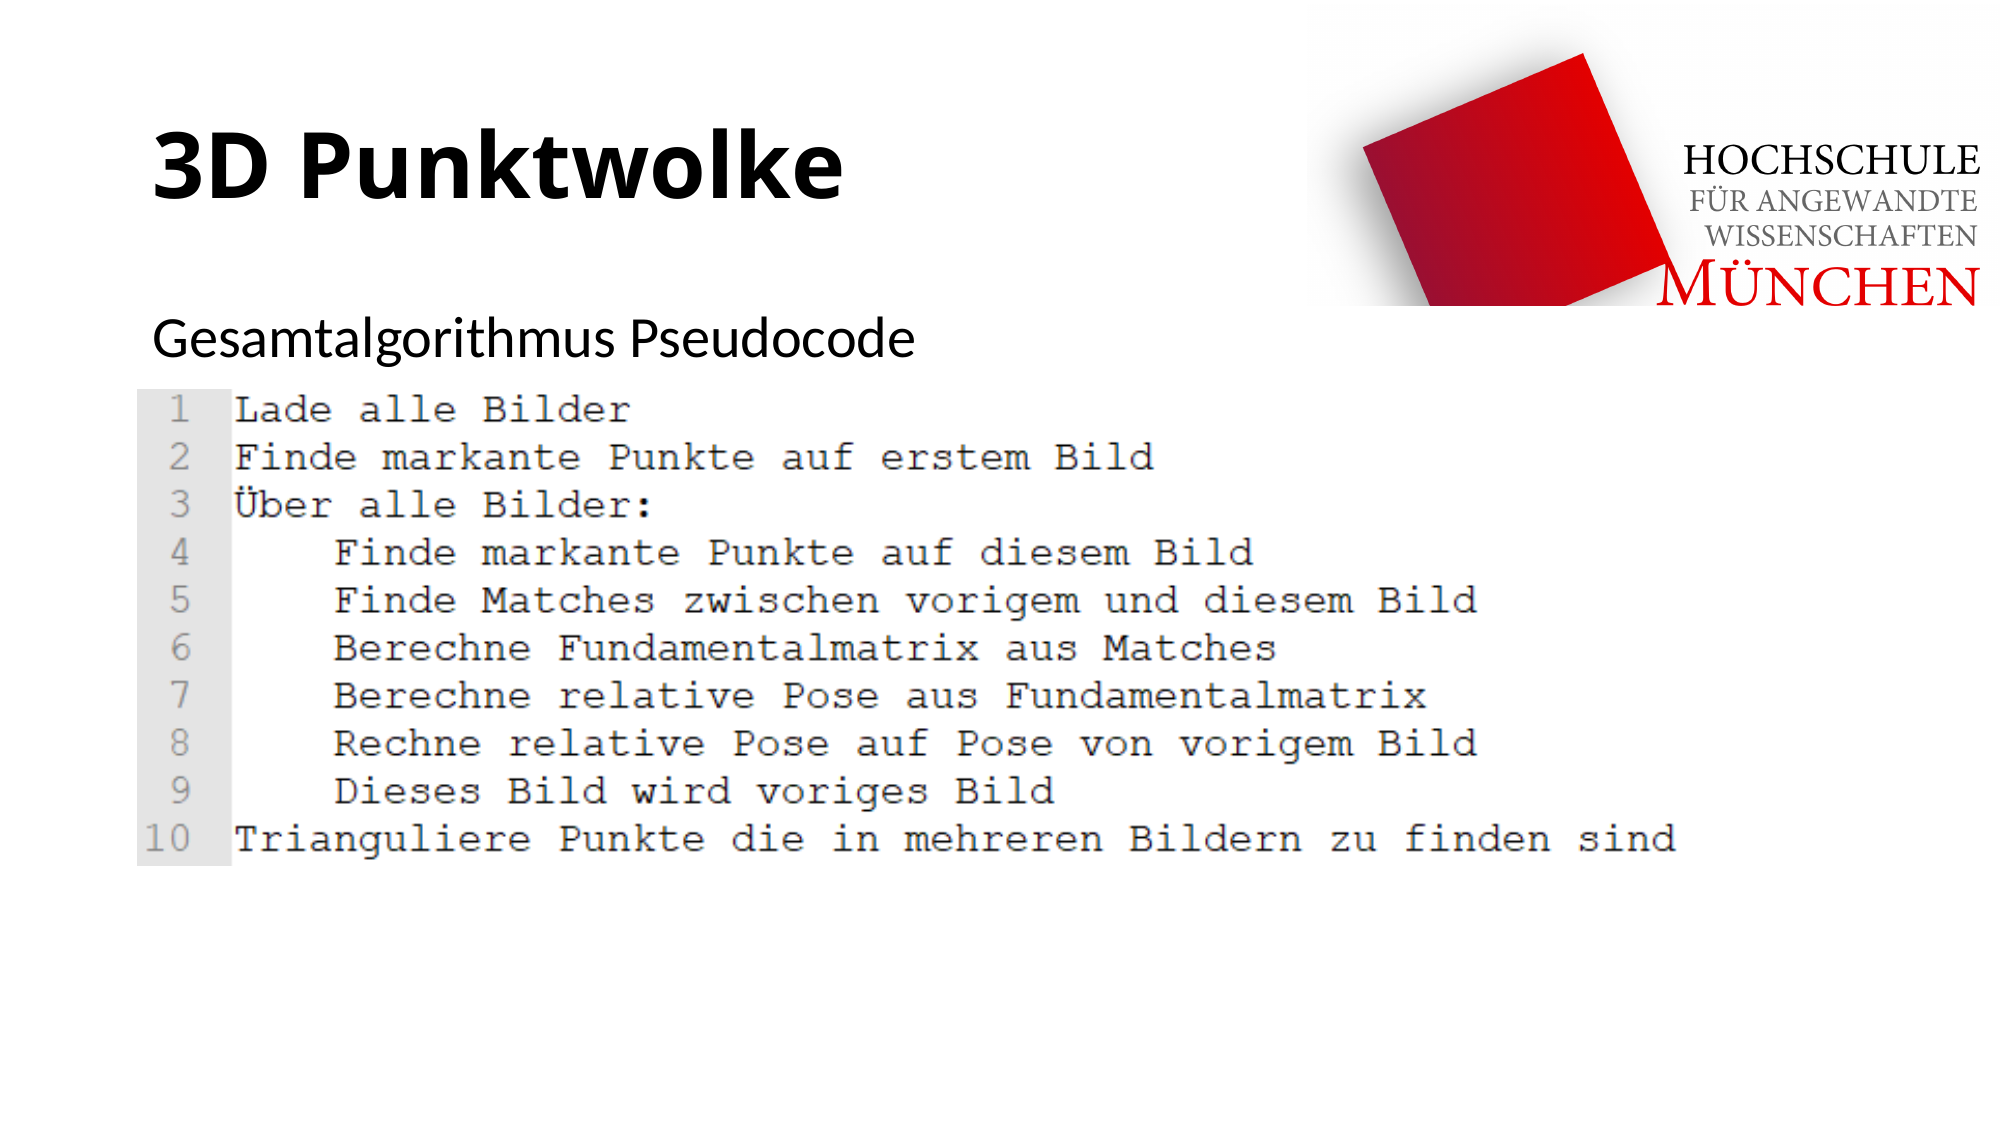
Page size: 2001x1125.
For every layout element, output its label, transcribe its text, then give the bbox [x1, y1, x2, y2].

picture [137, 389, 1693, 866]
list Gesamtalgorithmus Pseudocode [137, 299, 1863, 1014]
title 3D Punktwolke [137, 59, 1863, 278]
